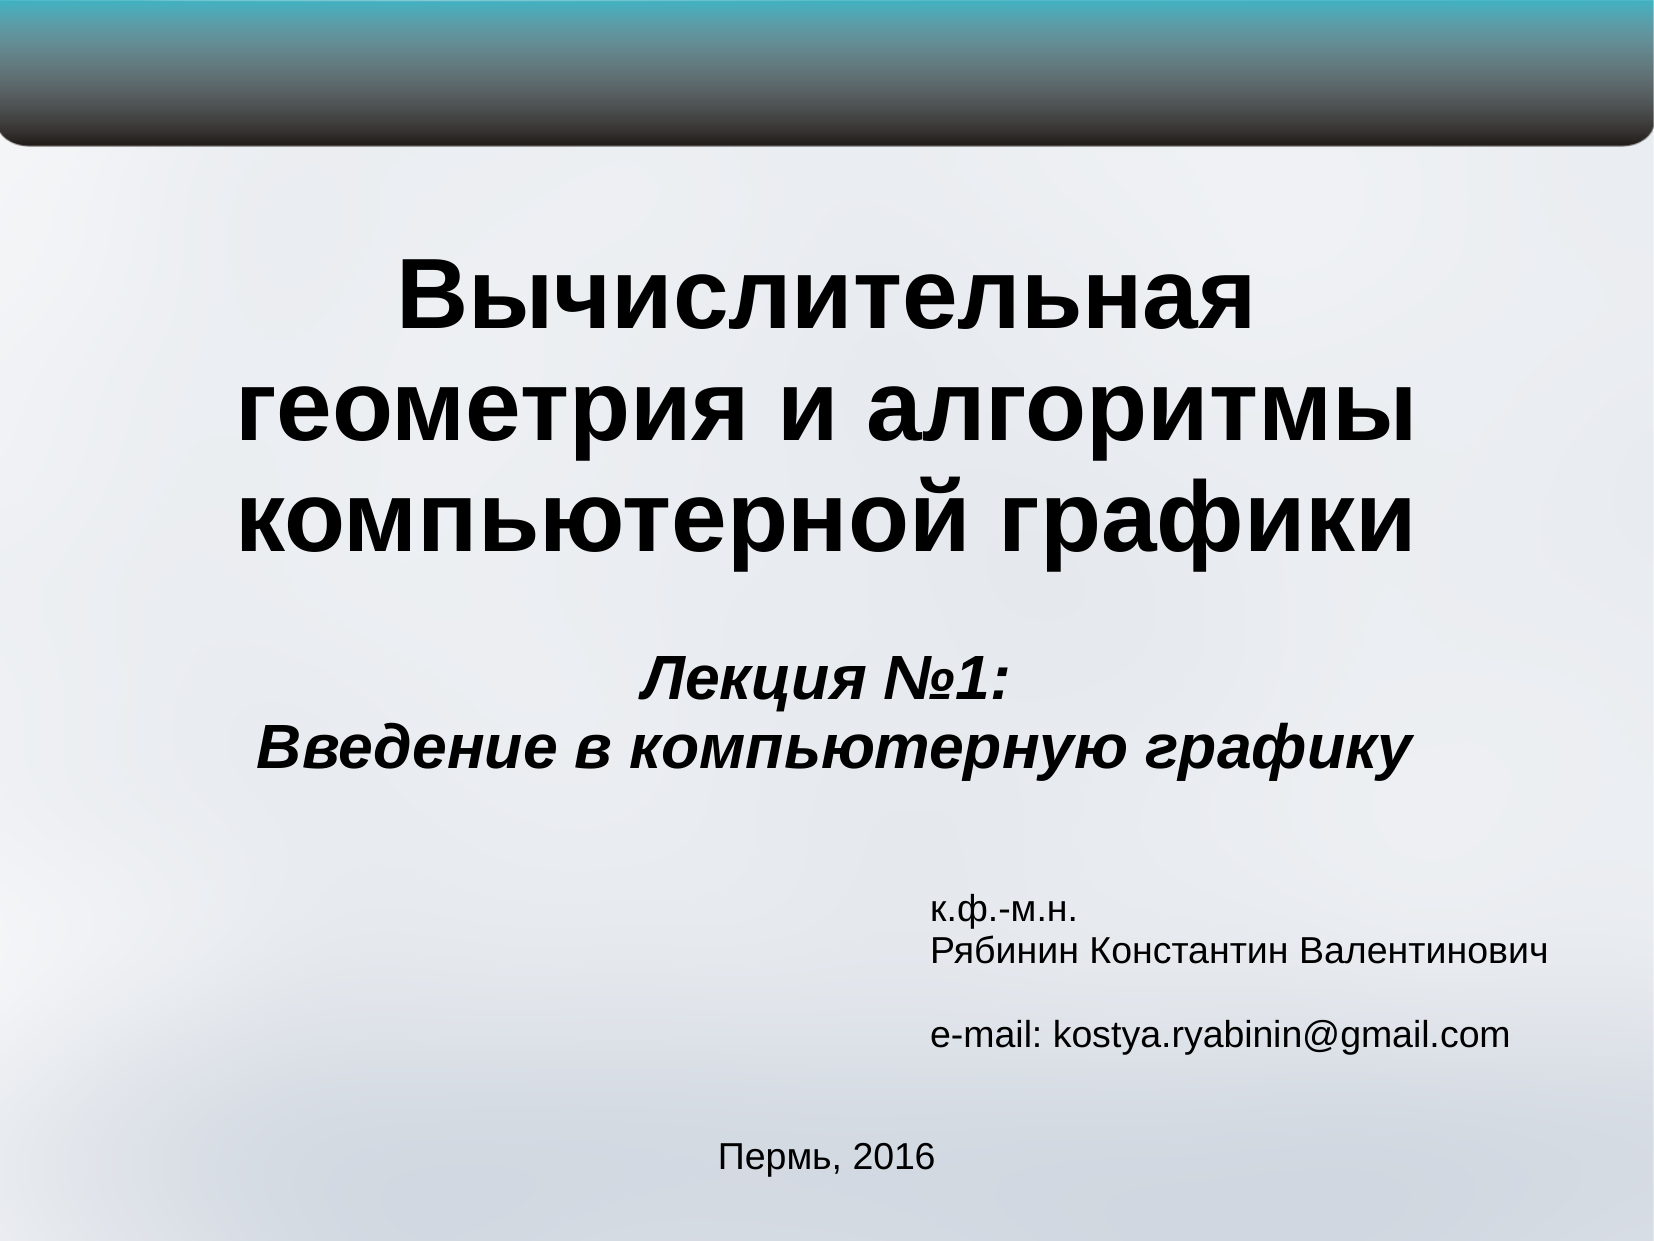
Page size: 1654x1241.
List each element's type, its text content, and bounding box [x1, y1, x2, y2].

text_box Пермь, 2016 [590, 1127, 1063, 1185]
text_box Вычислительная геометрия и алгоритмы компьютерной графики Лекция №1: Введение в компьютерную графику [147, 230, 1506, 790]
picture [0, 0, 1654, 1241]
text_box к.ф.-м.н. Рябинин Константин Валентинович e-mail: kostya.ryabinin@gmail.com [915, 879, 1595, 1063]
